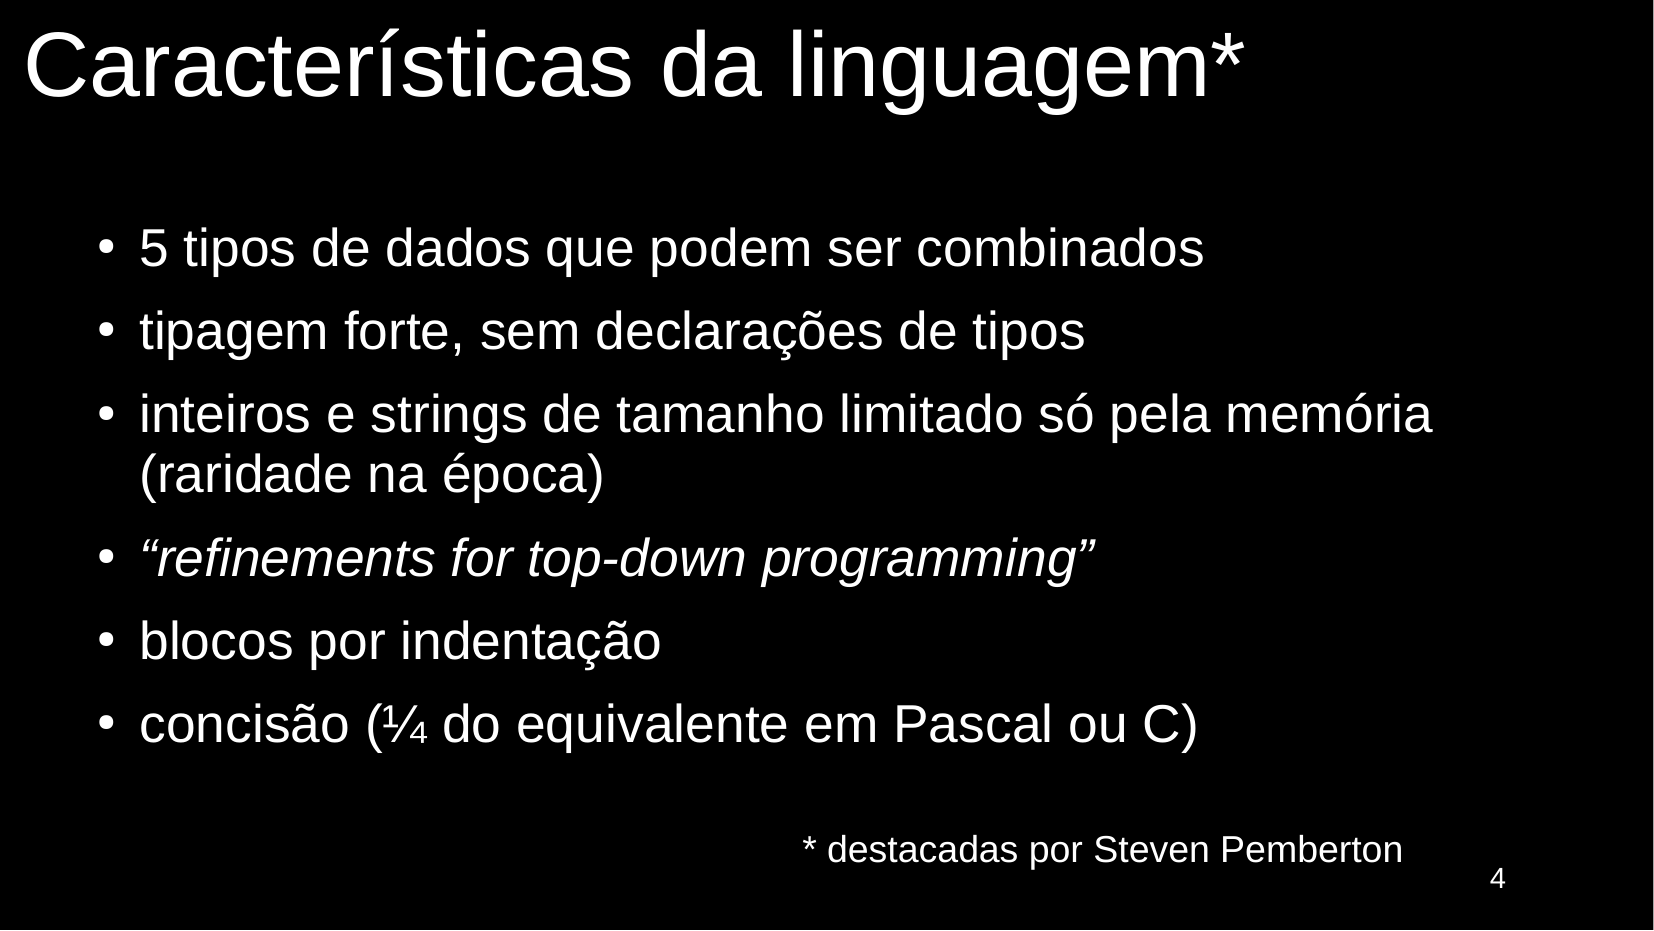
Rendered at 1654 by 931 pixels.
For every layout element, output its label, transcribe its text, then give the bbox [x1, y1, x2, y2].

text_box * destacadas por Steven Pemberton [787, 821, 1426, 920]
list 5 tipos de dados que podem ser combinados tipagem forte, sem declarações de tipos inteiros e strings de tamanho limitado só pela memória (raridade na época) “refinements for top-down programming” blocos por indentação concisão (¼ do equivalente em Pascal ou C) [82, 217, 1571, 758]
title Características da linguagem* [23, 11, 1589, 119]
